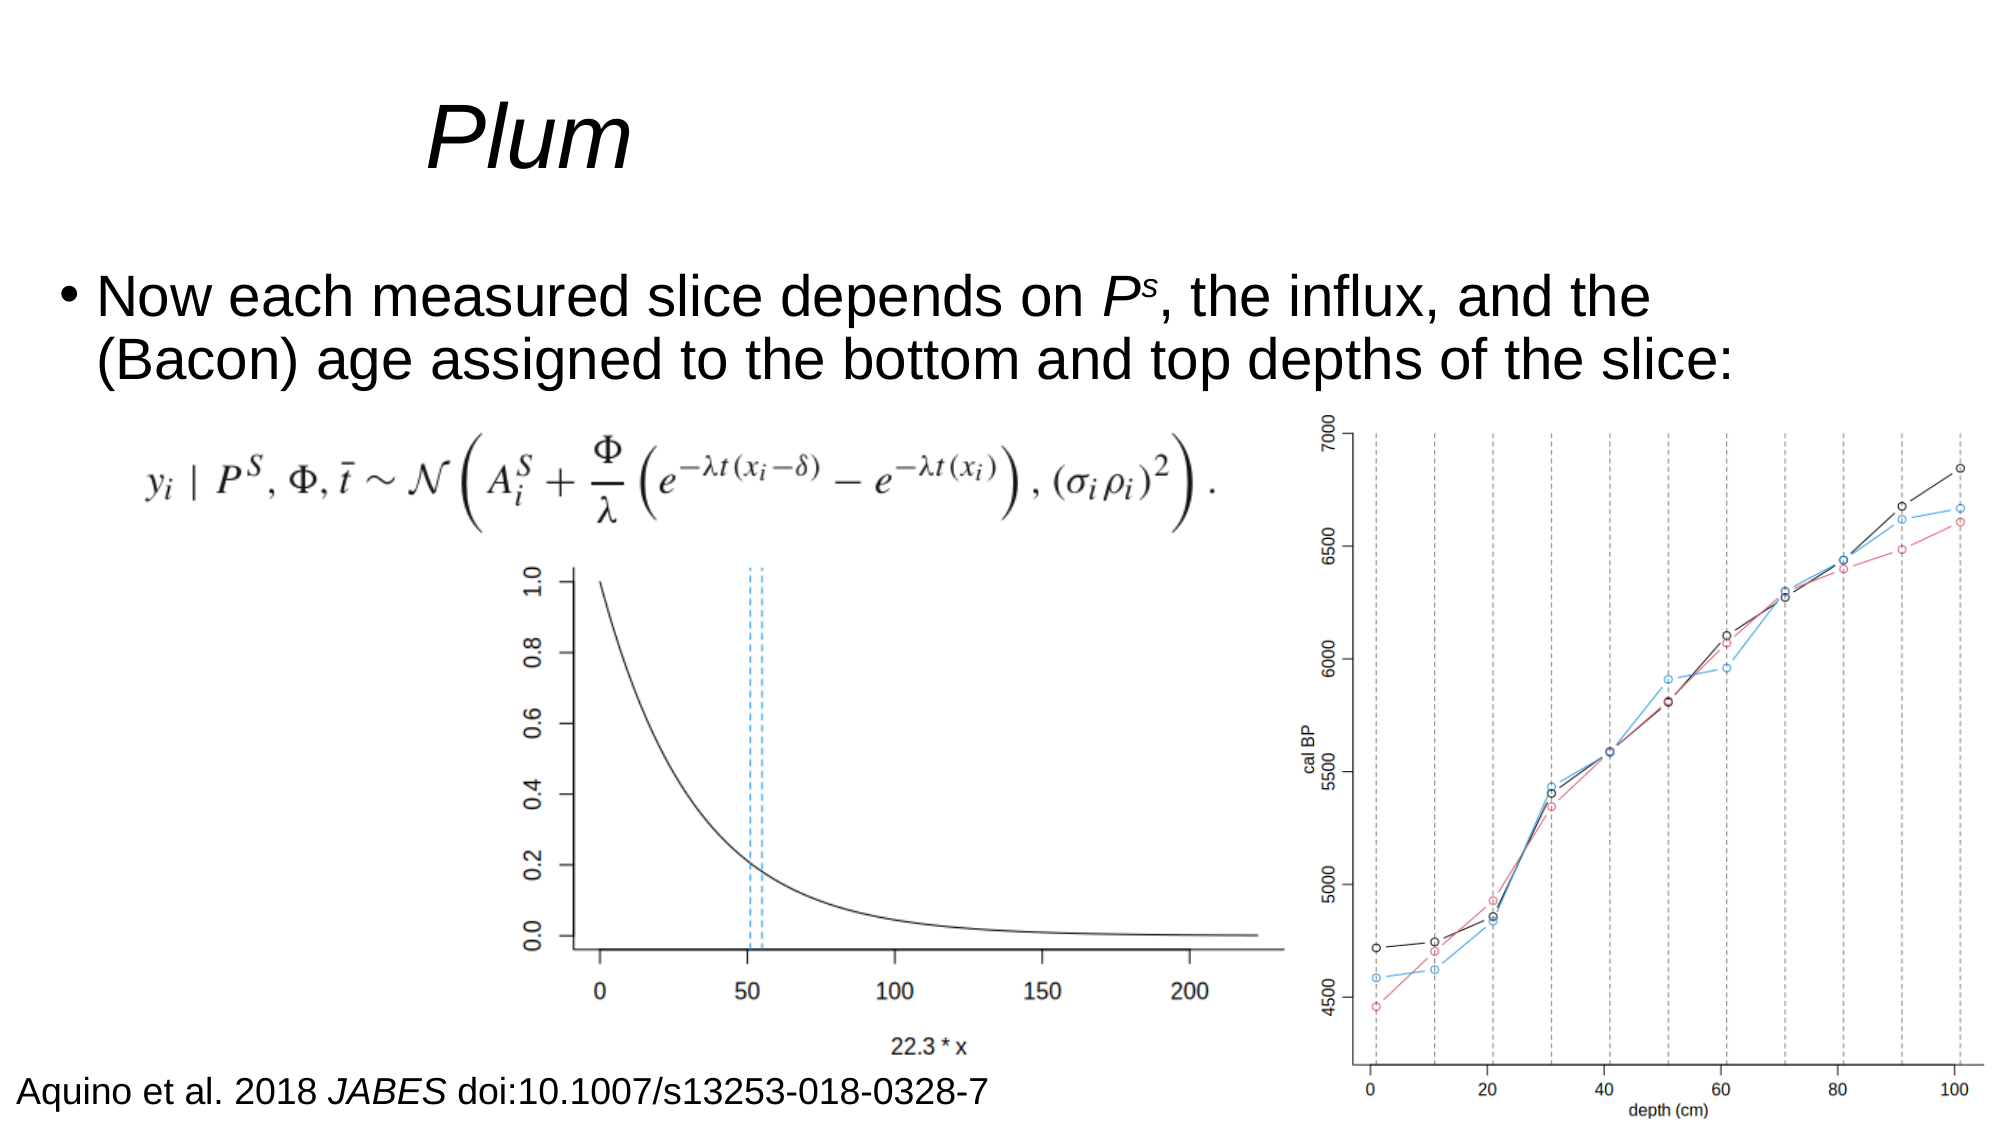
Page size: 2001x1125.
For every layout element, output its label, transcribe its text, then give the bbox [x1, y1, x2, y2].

picture [501, 413, 2000, 1125]
text_box Now each measured slice depends on Ps, the influx, and the (Bacon) age assigned to the bottom and top depths of the slice: [58, 265, 1804, 886]
text_box Plum [425, 34, 1887, 244]
text_box Aquino et al. 2018 JABES doi:10.1007/s13253-018-0328-7 [1, 1062, 1004, 1120]
picture [118, 413, 1240, 553]
